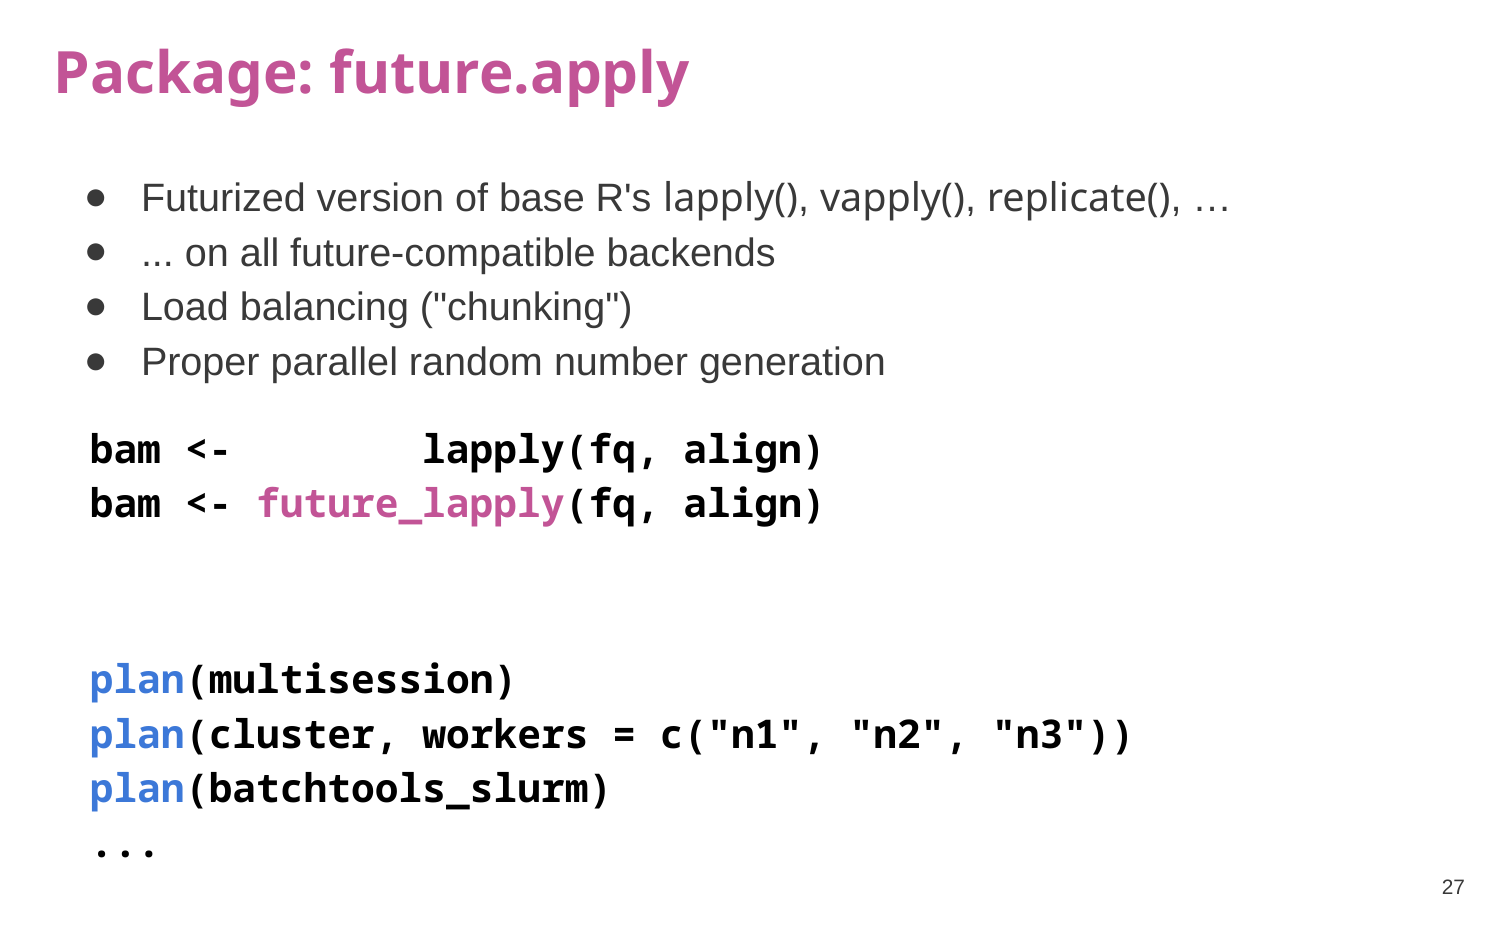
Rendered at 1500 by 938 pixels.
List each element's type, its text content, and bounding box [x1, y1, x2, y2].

title Package: future.apply [38, 20, 1463, 136]
list Futurized version of base R's lapply(), vapply(), replicate(), … ... on all future-compatible backends Load balancing ("chunking") Proper parallel random number generation bam <- lapply(fq, align) bam <- future_lapply(fq, align) plan(multisession) plan(cluster, workers = c("n1", "n2", "n3")) plan(batchtools_slurm) ... [51, 149, 1449, 923]
slide_number <number> [1389, 849, 1480, 922]
